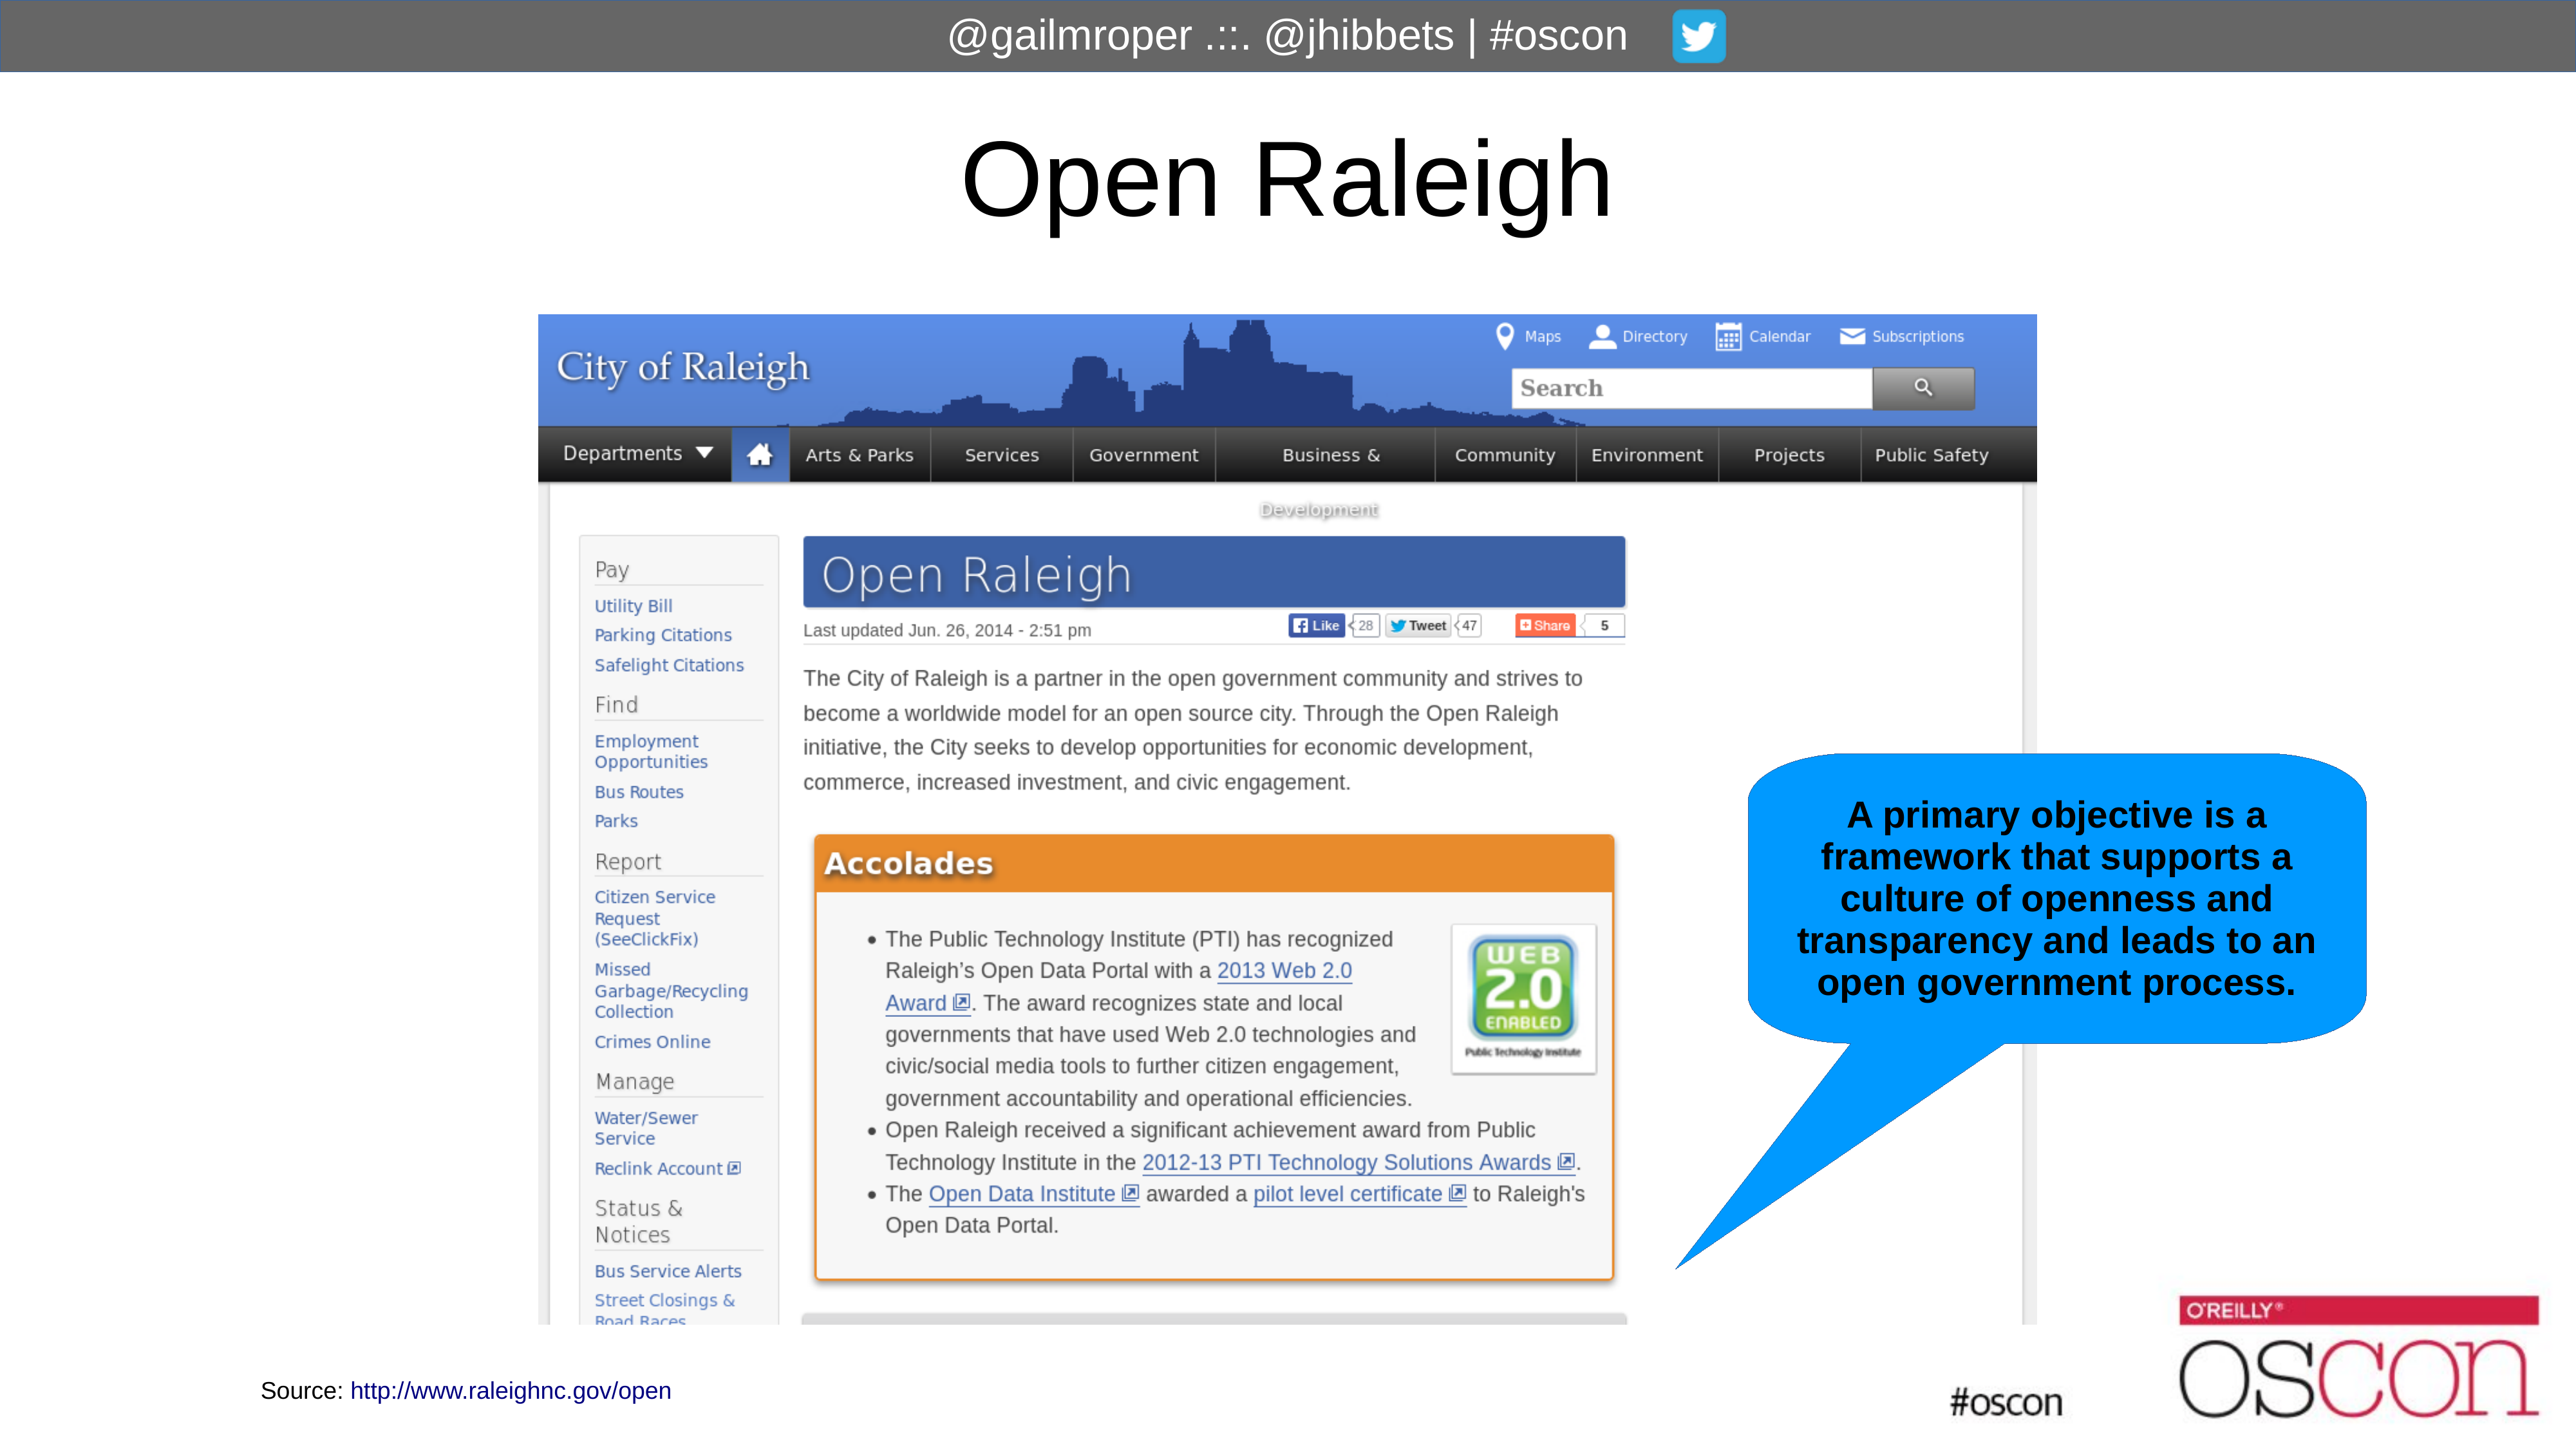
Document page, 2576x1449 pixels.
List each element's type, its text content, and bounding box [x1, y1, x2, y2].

text_box A primary objective is a framework that supports a culture of openness and transparency and leads to an open government process. [1675, 753, 2367, 1269]
title Open Raleigh [129, 57, 2447, 300]
picture [1, 1, 2575, 71]
text_box Source: http://www.raleighnc.gov/open [251, 1372, 695, 1410]
picture [996, 30, 1008, 47]
picture [1137, 30, 1149, 47]
picture [0, 72, 2576, 1449]
